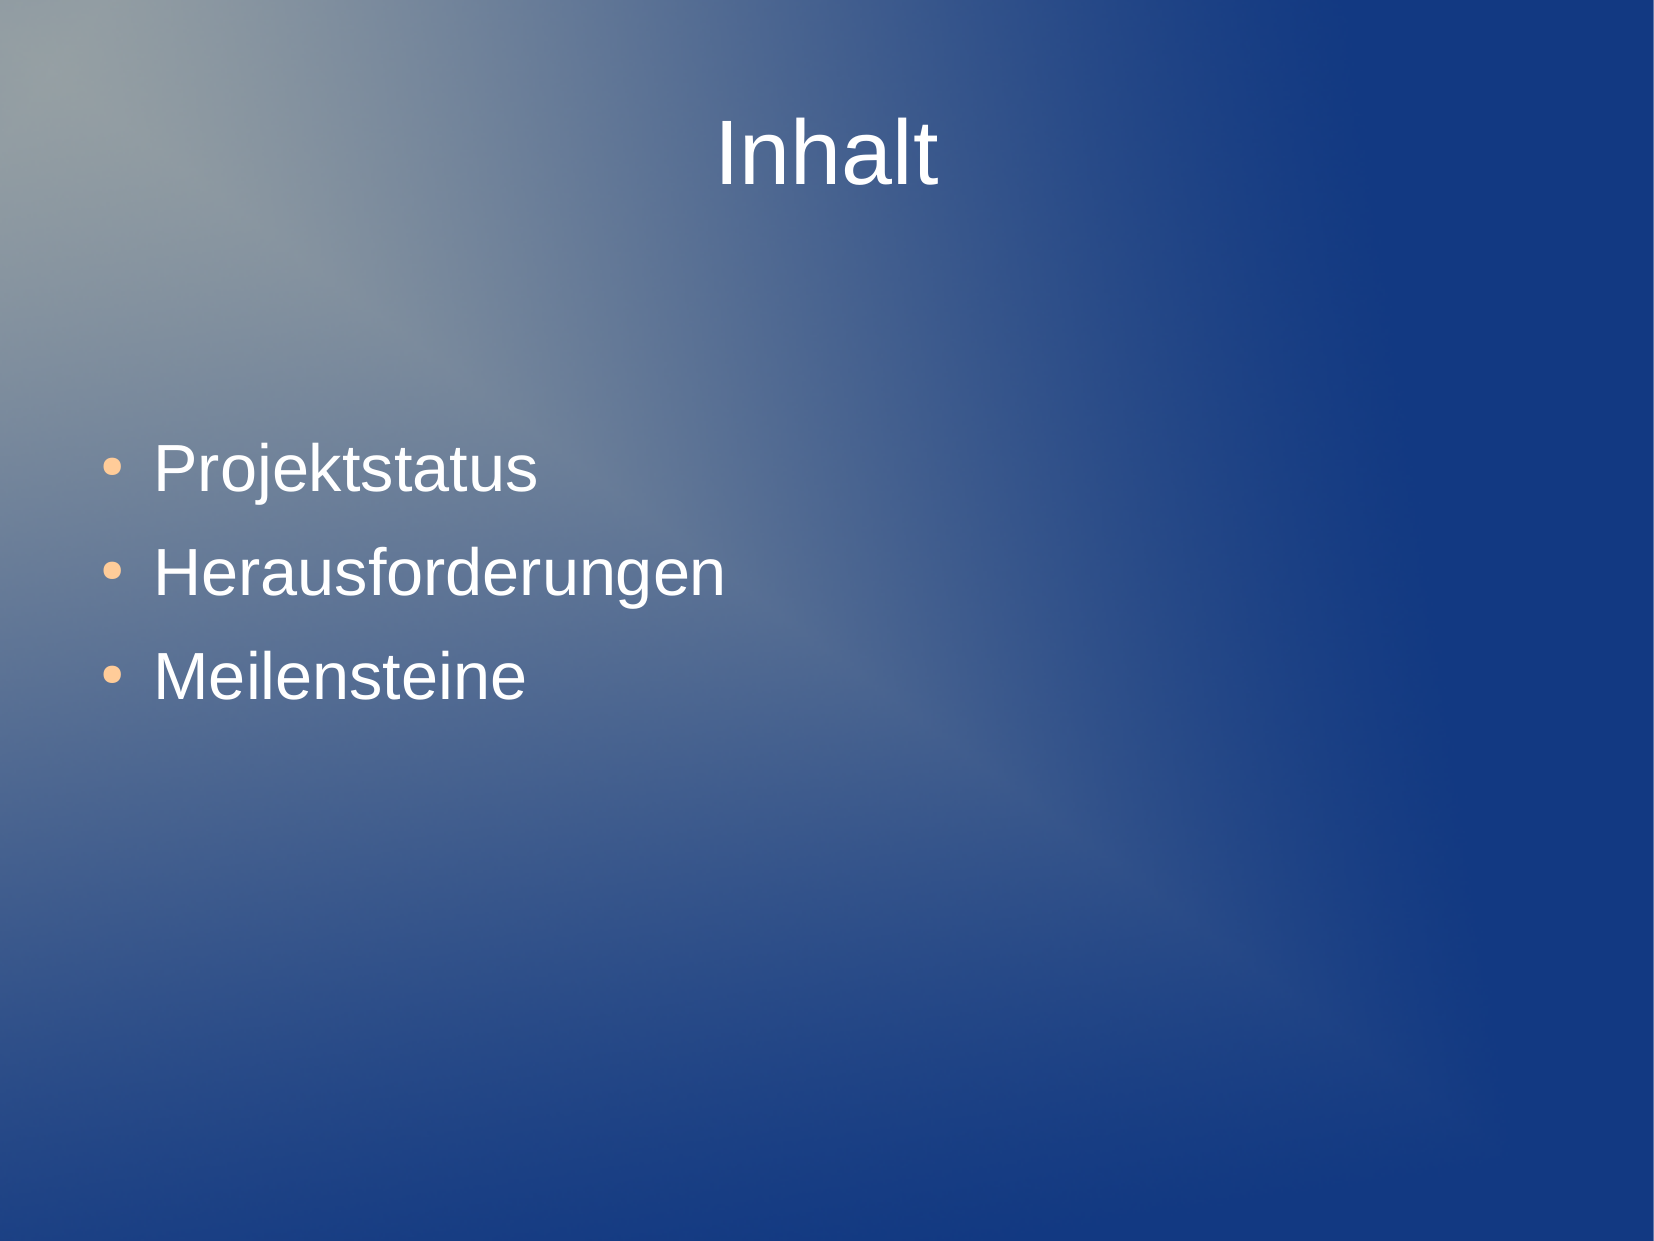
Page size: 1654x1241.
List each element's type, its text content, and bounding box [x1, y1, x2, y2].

picture [0, 0, 1654, 1241]
title Inhalt [82, 49, 1571, 257]
subtitle Projektstatus Herausforderungen Meilensteine [82, 290, 1571, 1109]
